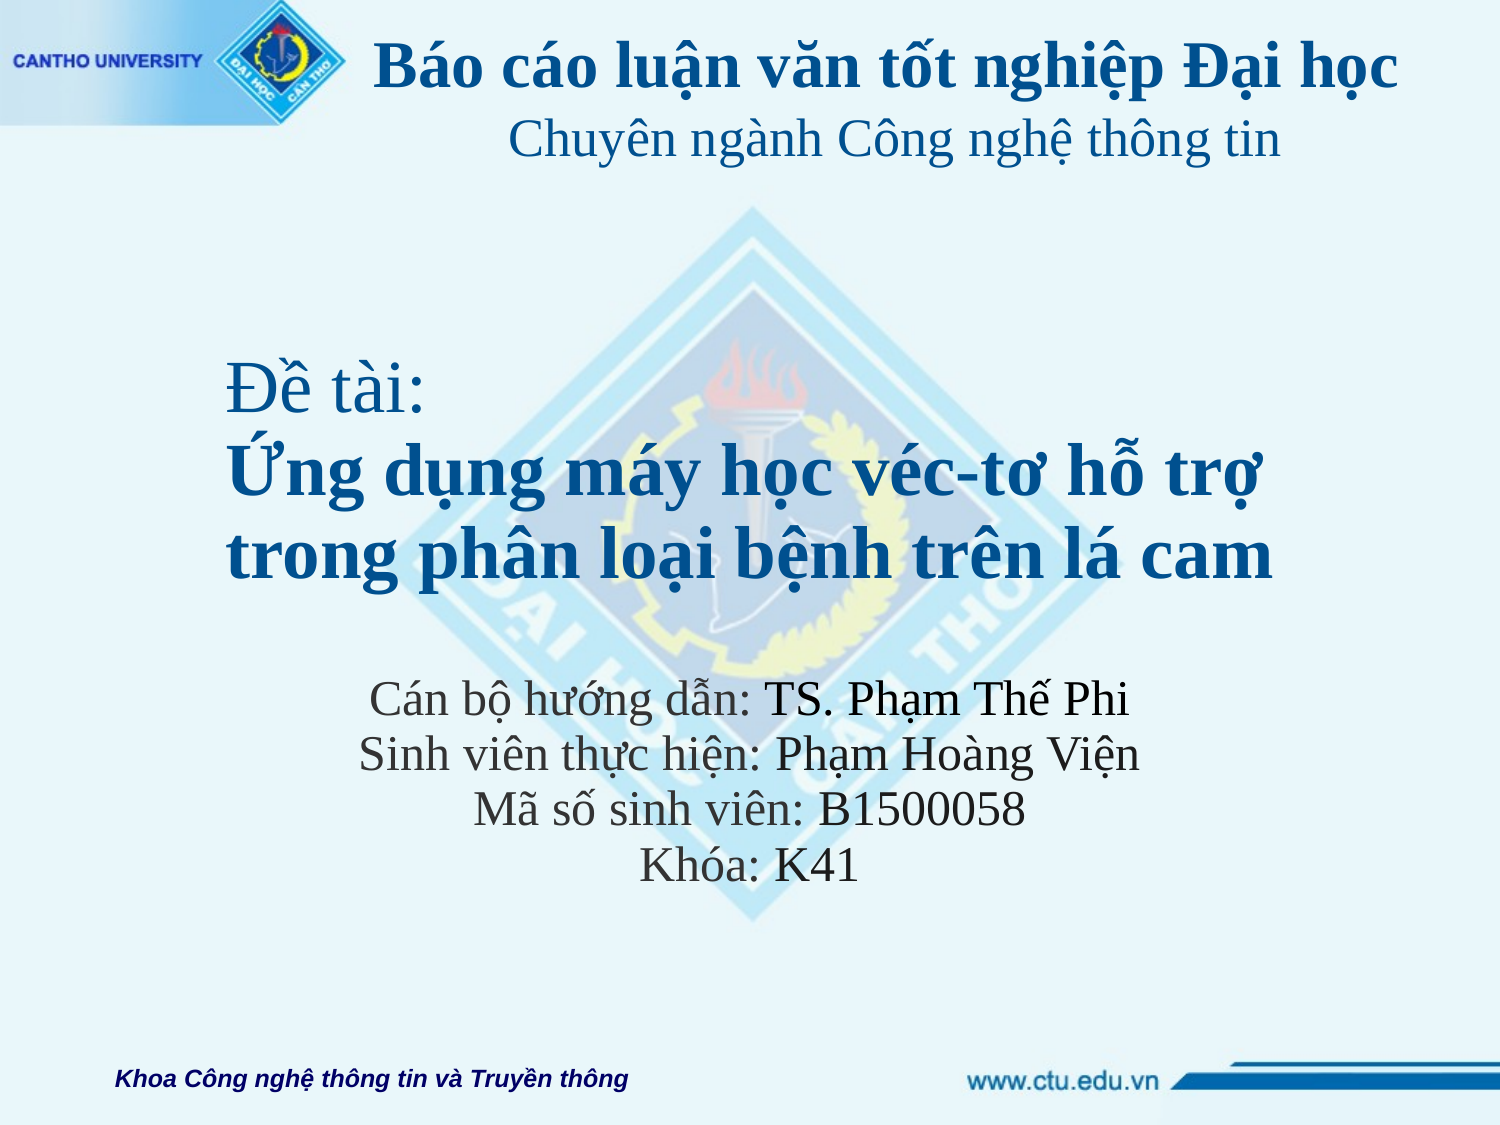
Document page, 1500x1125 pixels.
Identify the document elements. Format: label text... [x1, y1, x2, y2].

title Báo cáo luận văn tốt nghiệp Đại học [369, 0, 1405, 148]
text_box Khoa Công nghệ thông tin và Truyền thông [99, 1054, 675, 1100]
title Chuyên ngành Công nghệ thông tin [381, 67, 1411, 208]
picture [0, 0, 1500, 1125]
subtitle Cán bộ hướng dẫn: TS. Phạm Thế Phi Sinh viên thực hiện: Phạm Hoàng Viện Mã số sinh viên: B1500058 Khóa: K41 [225, 670, 1276, 892]
title Đề tài: Ứng dụng máy học véc-tơ hỗ trợ trong phân loại bệnh trên lá cam [112, 345, 1388, 595]
